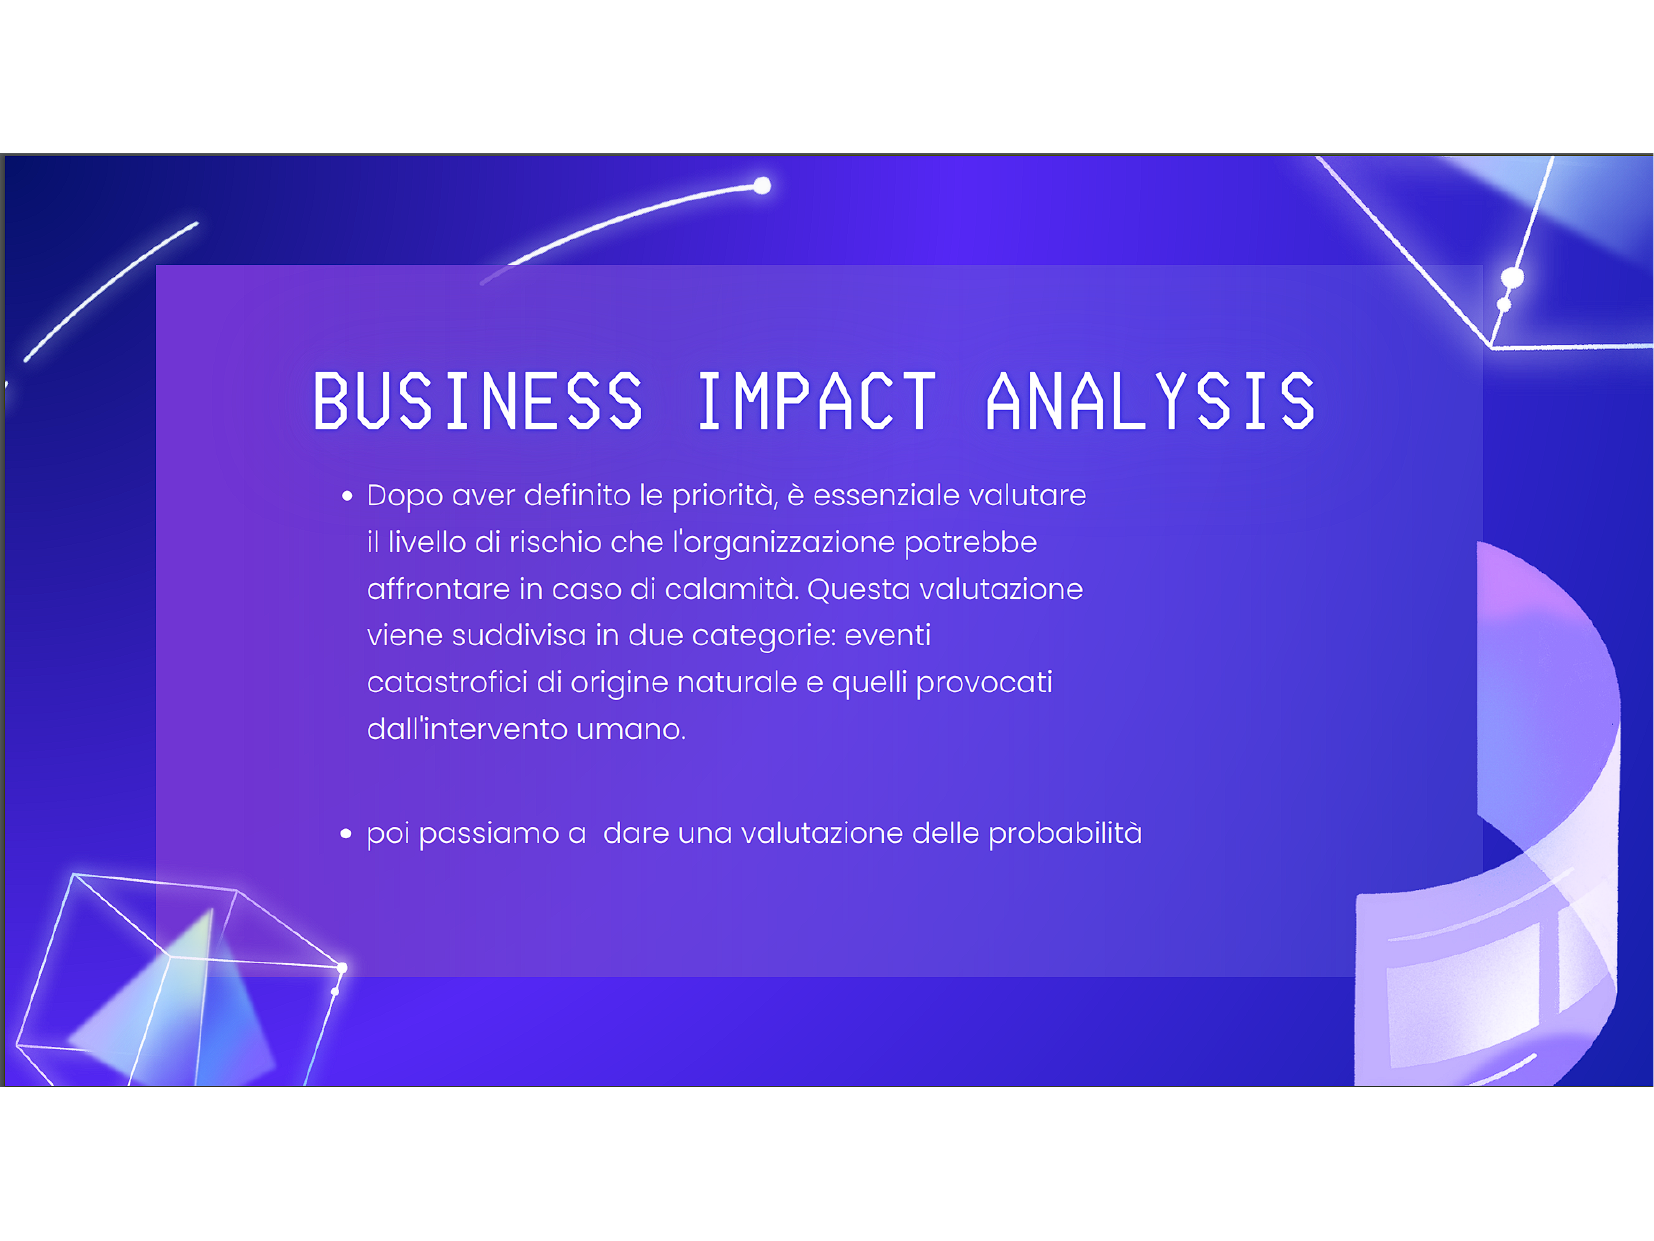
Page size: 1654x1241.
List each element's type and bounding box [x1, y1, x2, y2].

picture [0, 153, 1654, 1087]
